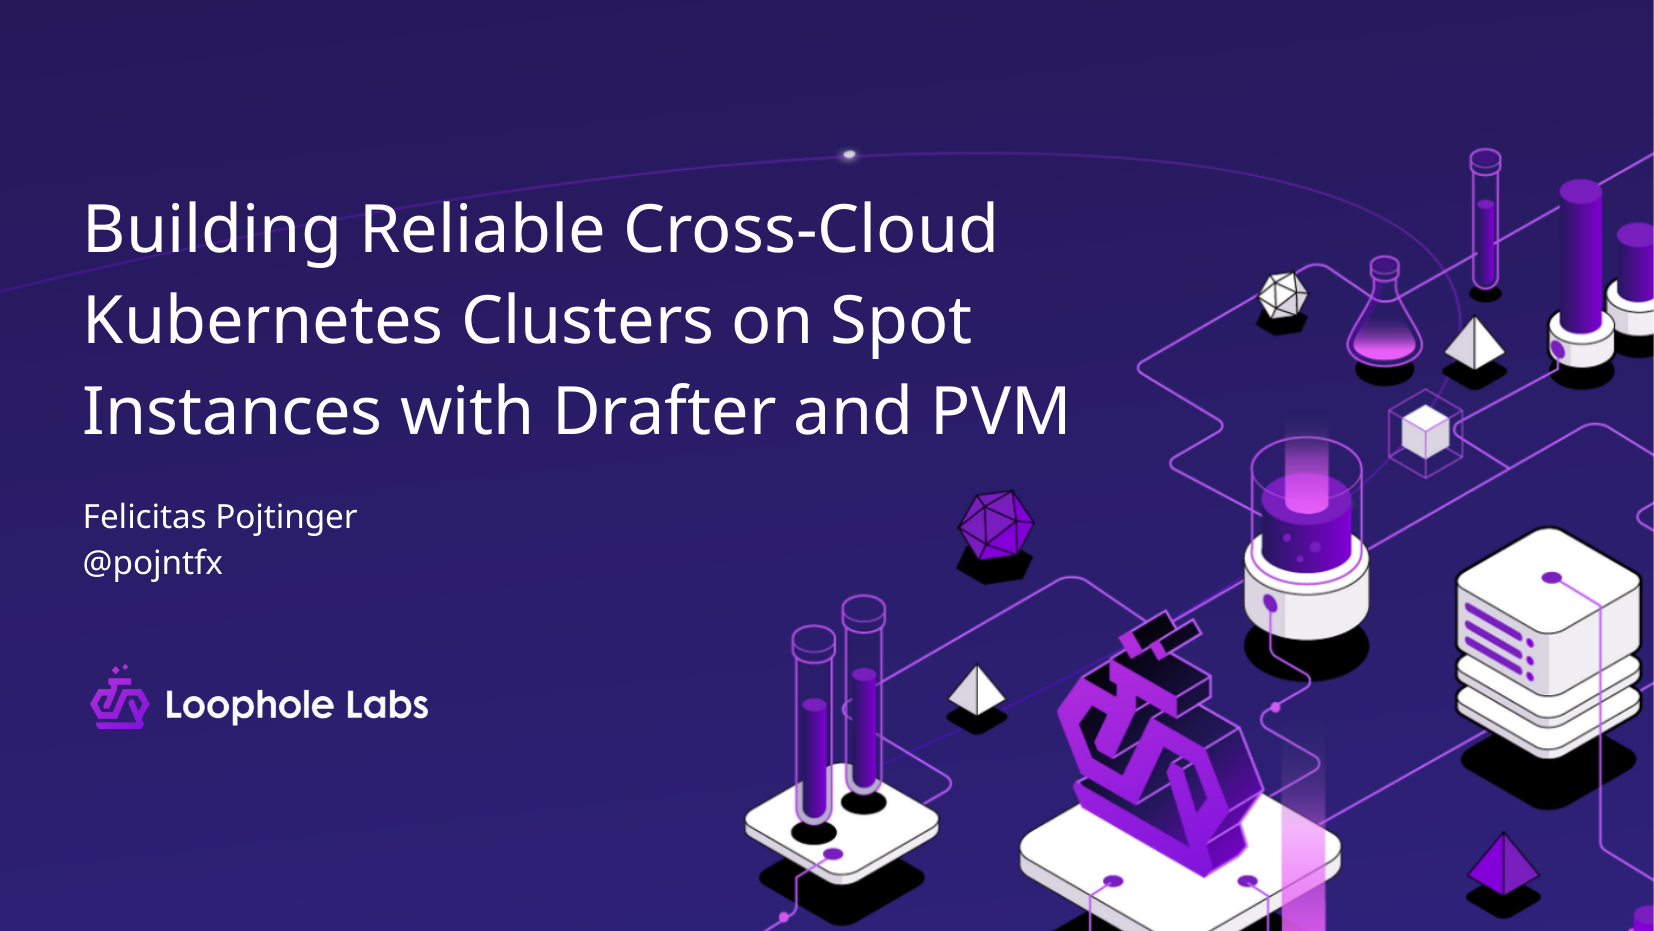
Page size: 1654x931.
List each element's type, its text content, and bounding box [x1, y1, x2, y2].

picture [0, 0, 1654, 931]
title Felicitas Pojtinger @pojntfx [82, 461, 1571, 617]
title Building Reliable Cross-Cloud Kubernetes Clusters on Spot Instances with Drafter and PVM [82, 181, 1126, 454]
